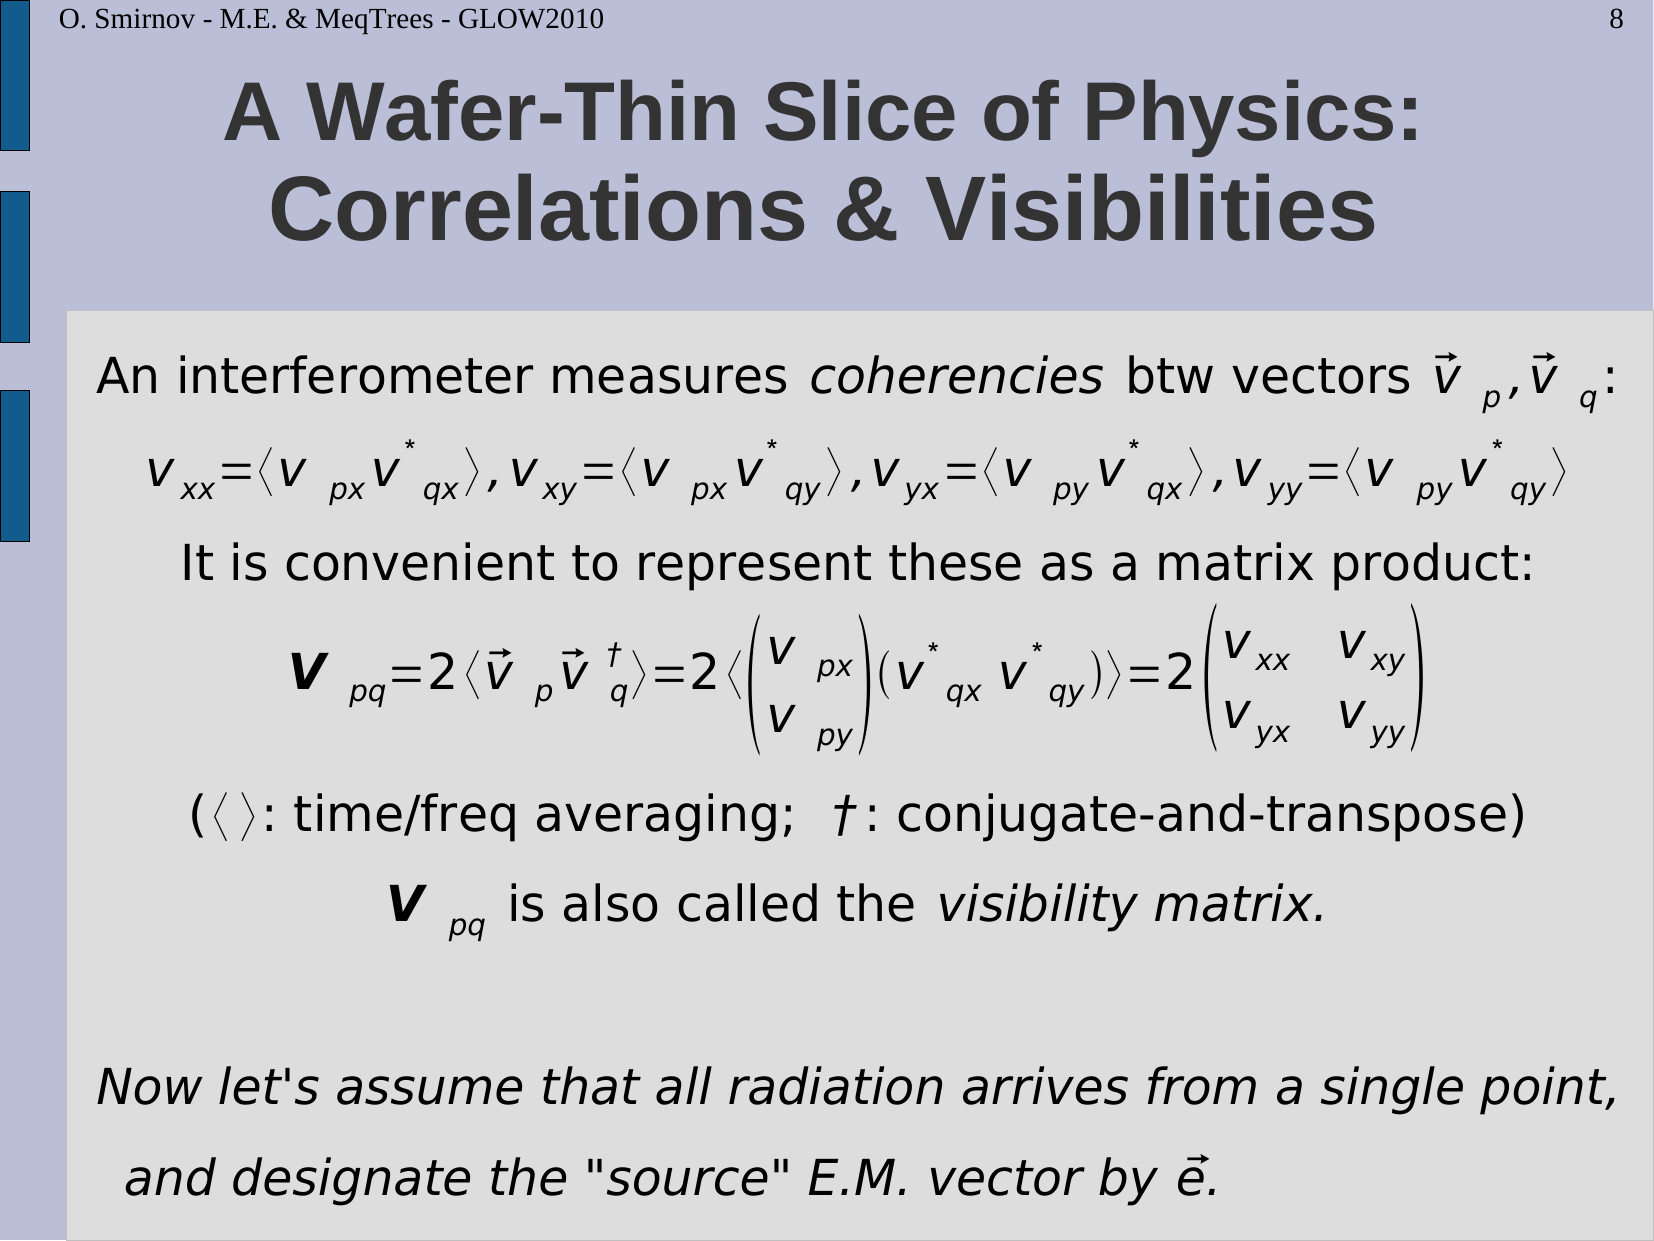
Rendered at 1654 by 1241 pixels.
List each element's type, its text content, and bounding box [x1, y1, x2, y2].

chart [88, 324, 1626, 1214]
title A Wafer-Thin Slice of Physics: Correlations & Visibilities [118, 59, 1531, 267]
